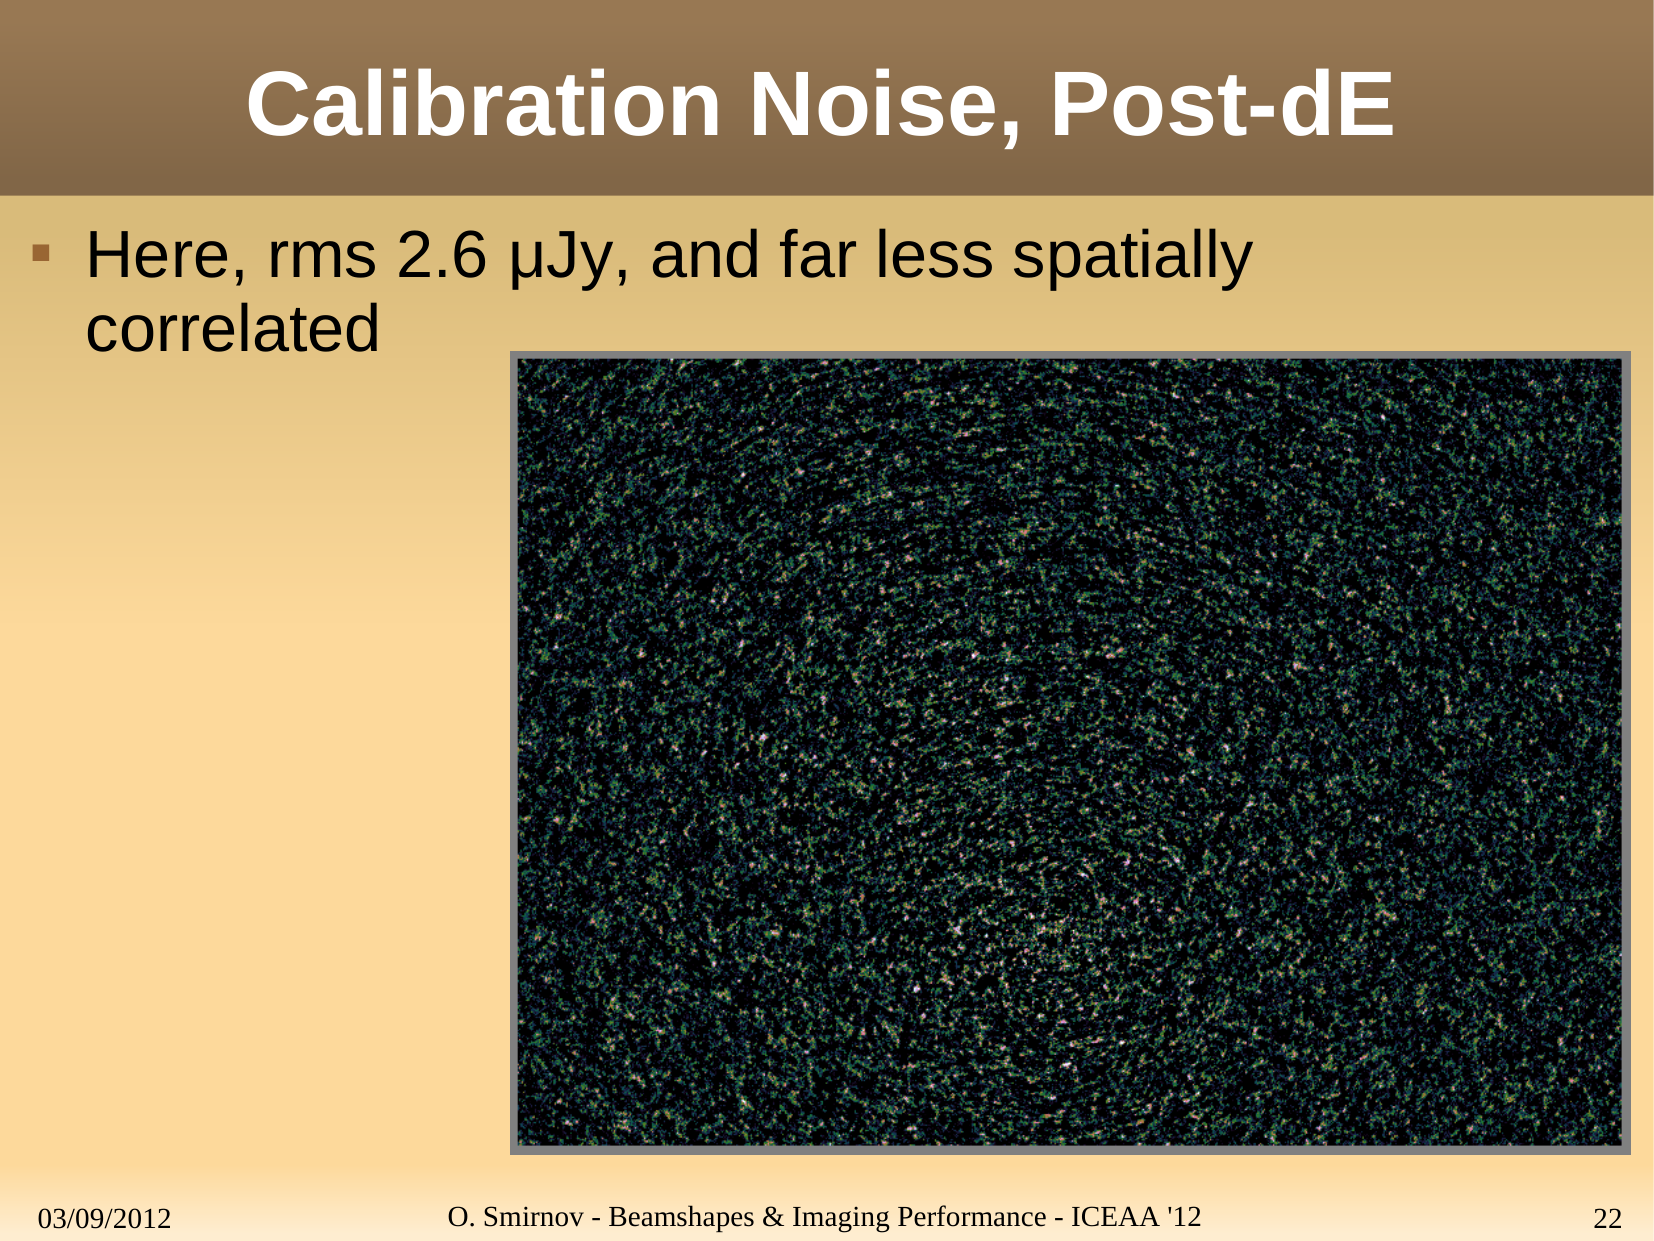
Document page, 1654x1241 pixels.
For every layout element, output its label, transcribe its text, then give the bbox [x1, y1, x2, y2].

picture [0, 0, 1654, 1241]
title Calibration Noise, Post-dE [76, 0, 1565, 208]
list Here, rms 2.6 μJy, and far less spatially correlated [15, 216, 1504, 1036]
